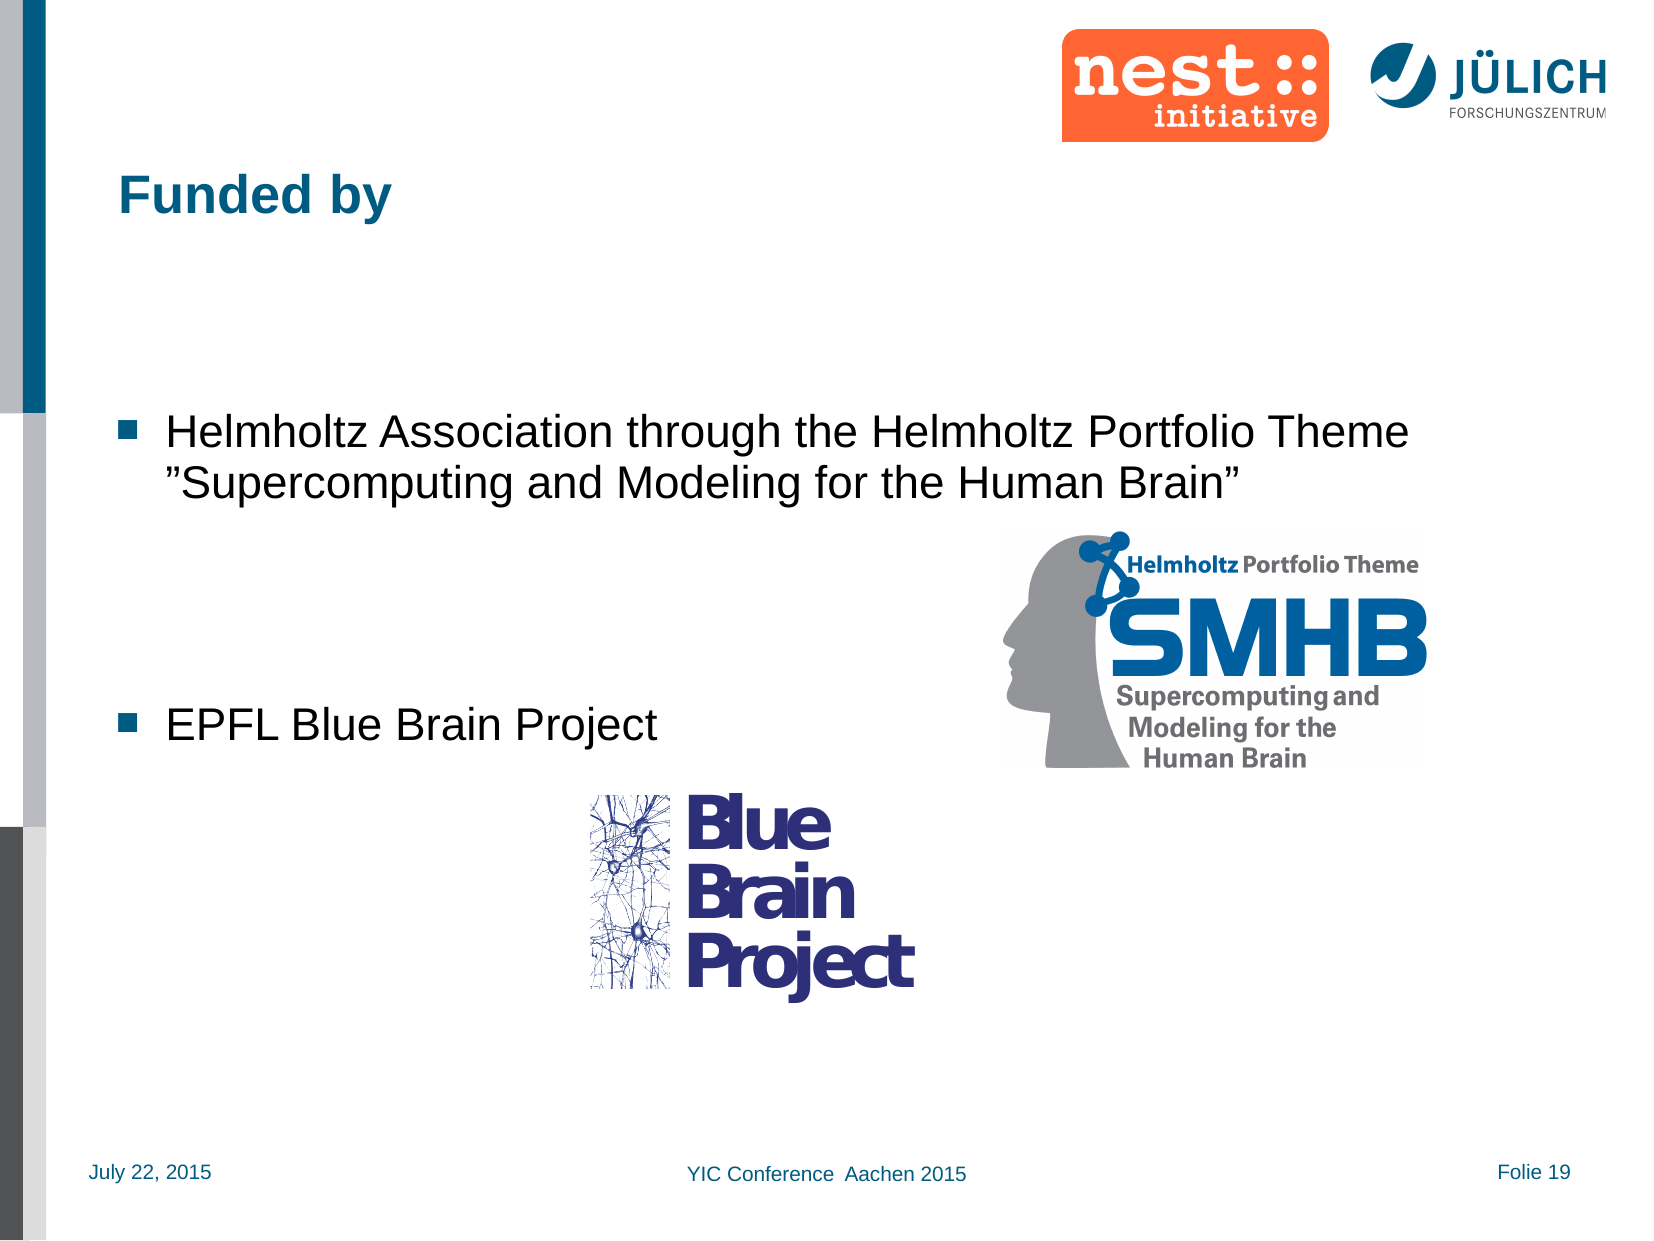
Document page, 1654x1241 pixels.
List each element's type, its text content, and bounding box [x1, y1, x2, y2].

picture [1062, 29, 1329, 142]
title Funded by [118, 106, 1607, 284]
picture [1003, 531, 1427, 768]
list Helmholtz Association through the Helmholtz Portfolio Theme ”Supercomputing and Modeling for the Human Brain” EPFL Blue Brain Project [118, 324, 1607, 1109]
text_box [324, 1151, 1388, 1223]
picture [1369, 41, 1606, 106]
text_box YIC Conference Aachen 2015 [398, 1154, 1255, 1194]
picture [590, 793, 916, 1004]
